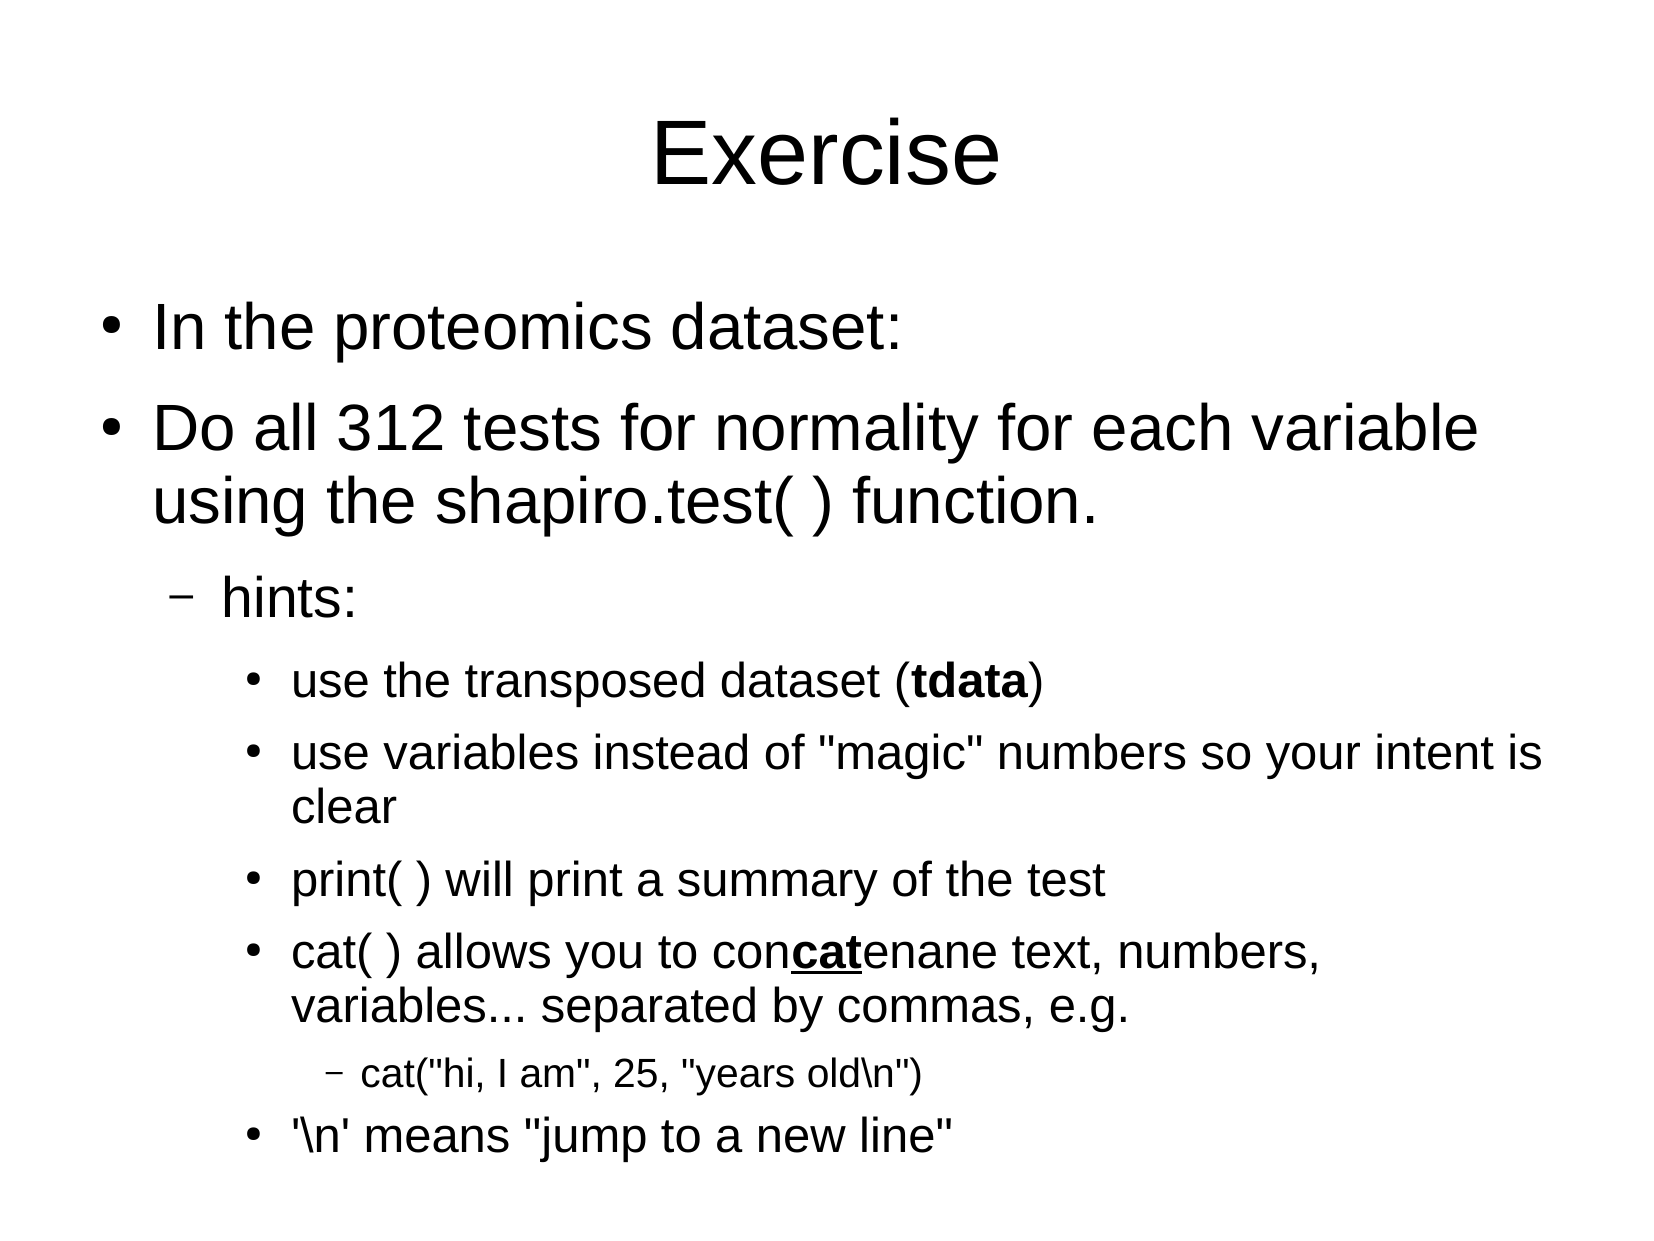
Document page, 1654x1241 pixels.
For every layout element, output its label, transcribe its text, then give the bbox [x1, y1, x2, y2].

list In the proteomics dataset: Do all 312 tests for normality for each variable using the shapiro.test( ) function. hints: use the transposed dataset (tdata) use variables instead of "magic" numbers so your intent is clear print( ) will print a summary of the test cat( ) allows you to concatenane text, numbers, variables... separated by commas, e.g. cat("hi, I am", 25, "years old\n") '\n' means "jump to a new line" [82, 290, 1571, 1170]
title Exercise [82, 49, 1571, 257]
